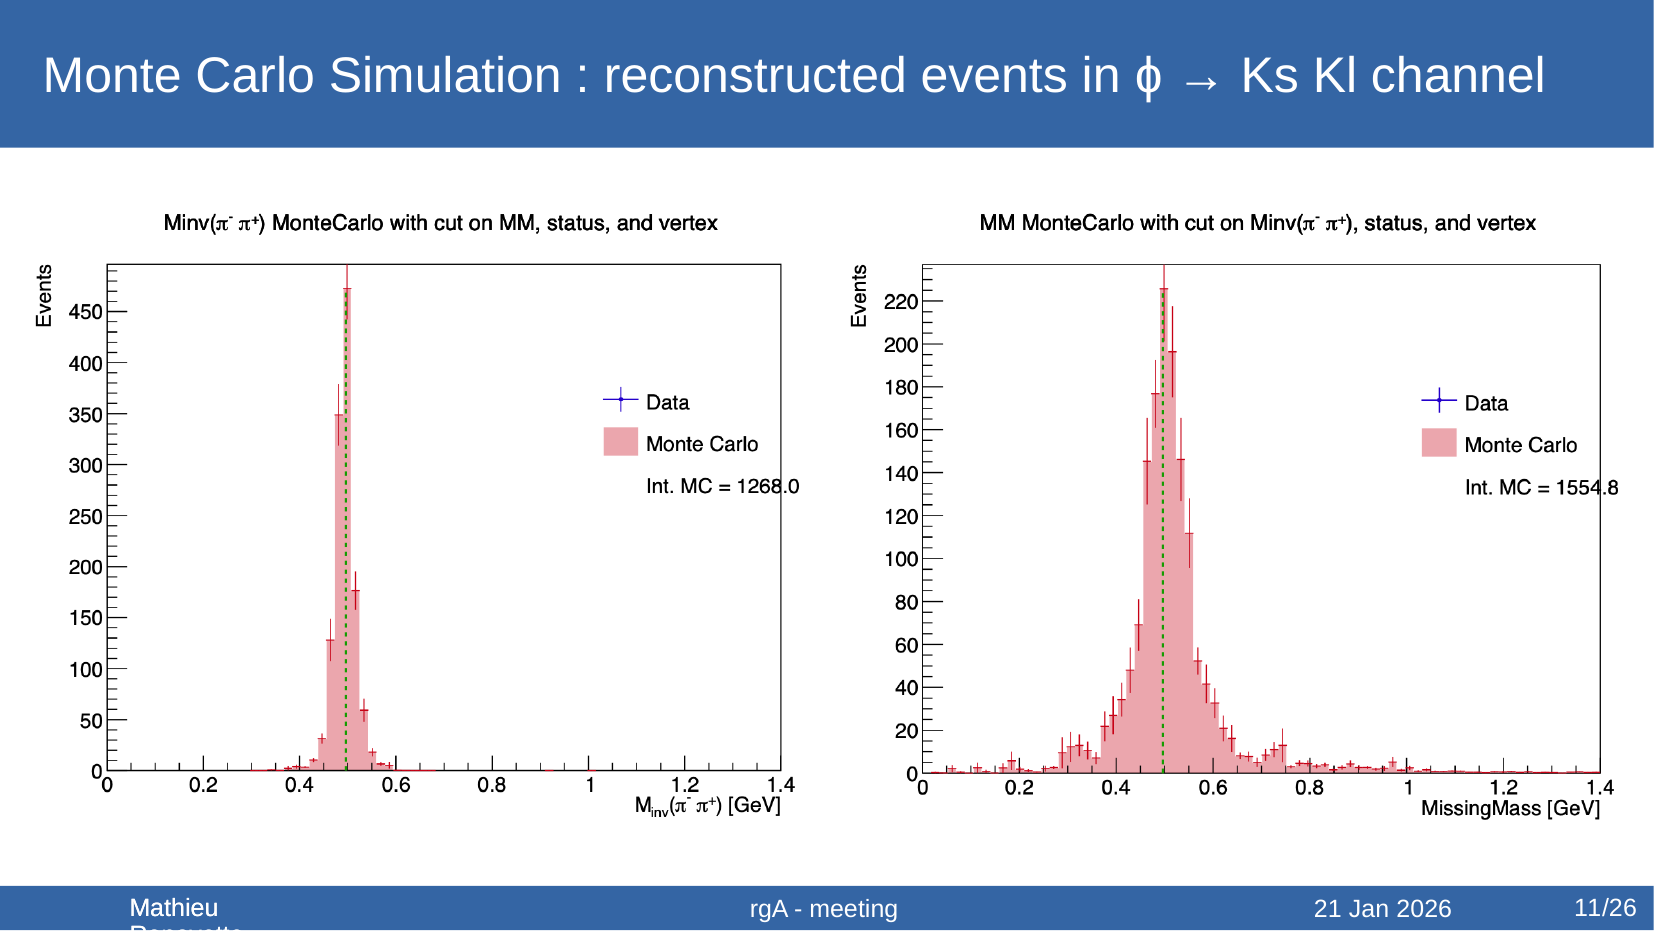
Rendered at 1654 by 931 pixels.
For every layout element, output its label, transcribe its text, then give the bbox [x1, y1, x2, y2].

text_box [0, 0, 1654, 148]
text_box 21 Jan 2026 [1299, 887, 1536, 931]
text_box Monte Carlo Simulation : reconstructed events in ɸ → Ks Kl channel [27, 40, 1627, 114]
text_box [226, 885, 1654, 931]
picture [843, 207, 1627, 826]
text_box 11/26 [1559, 885, 1654, 930]
text_box [0, 885, 131, 931]
text_box Mathieu Ronayette [114, 885, 355, 929]
text_box rgA - meeting [734, 887, 953, 931]
picture [28, 207, 811, 826]
